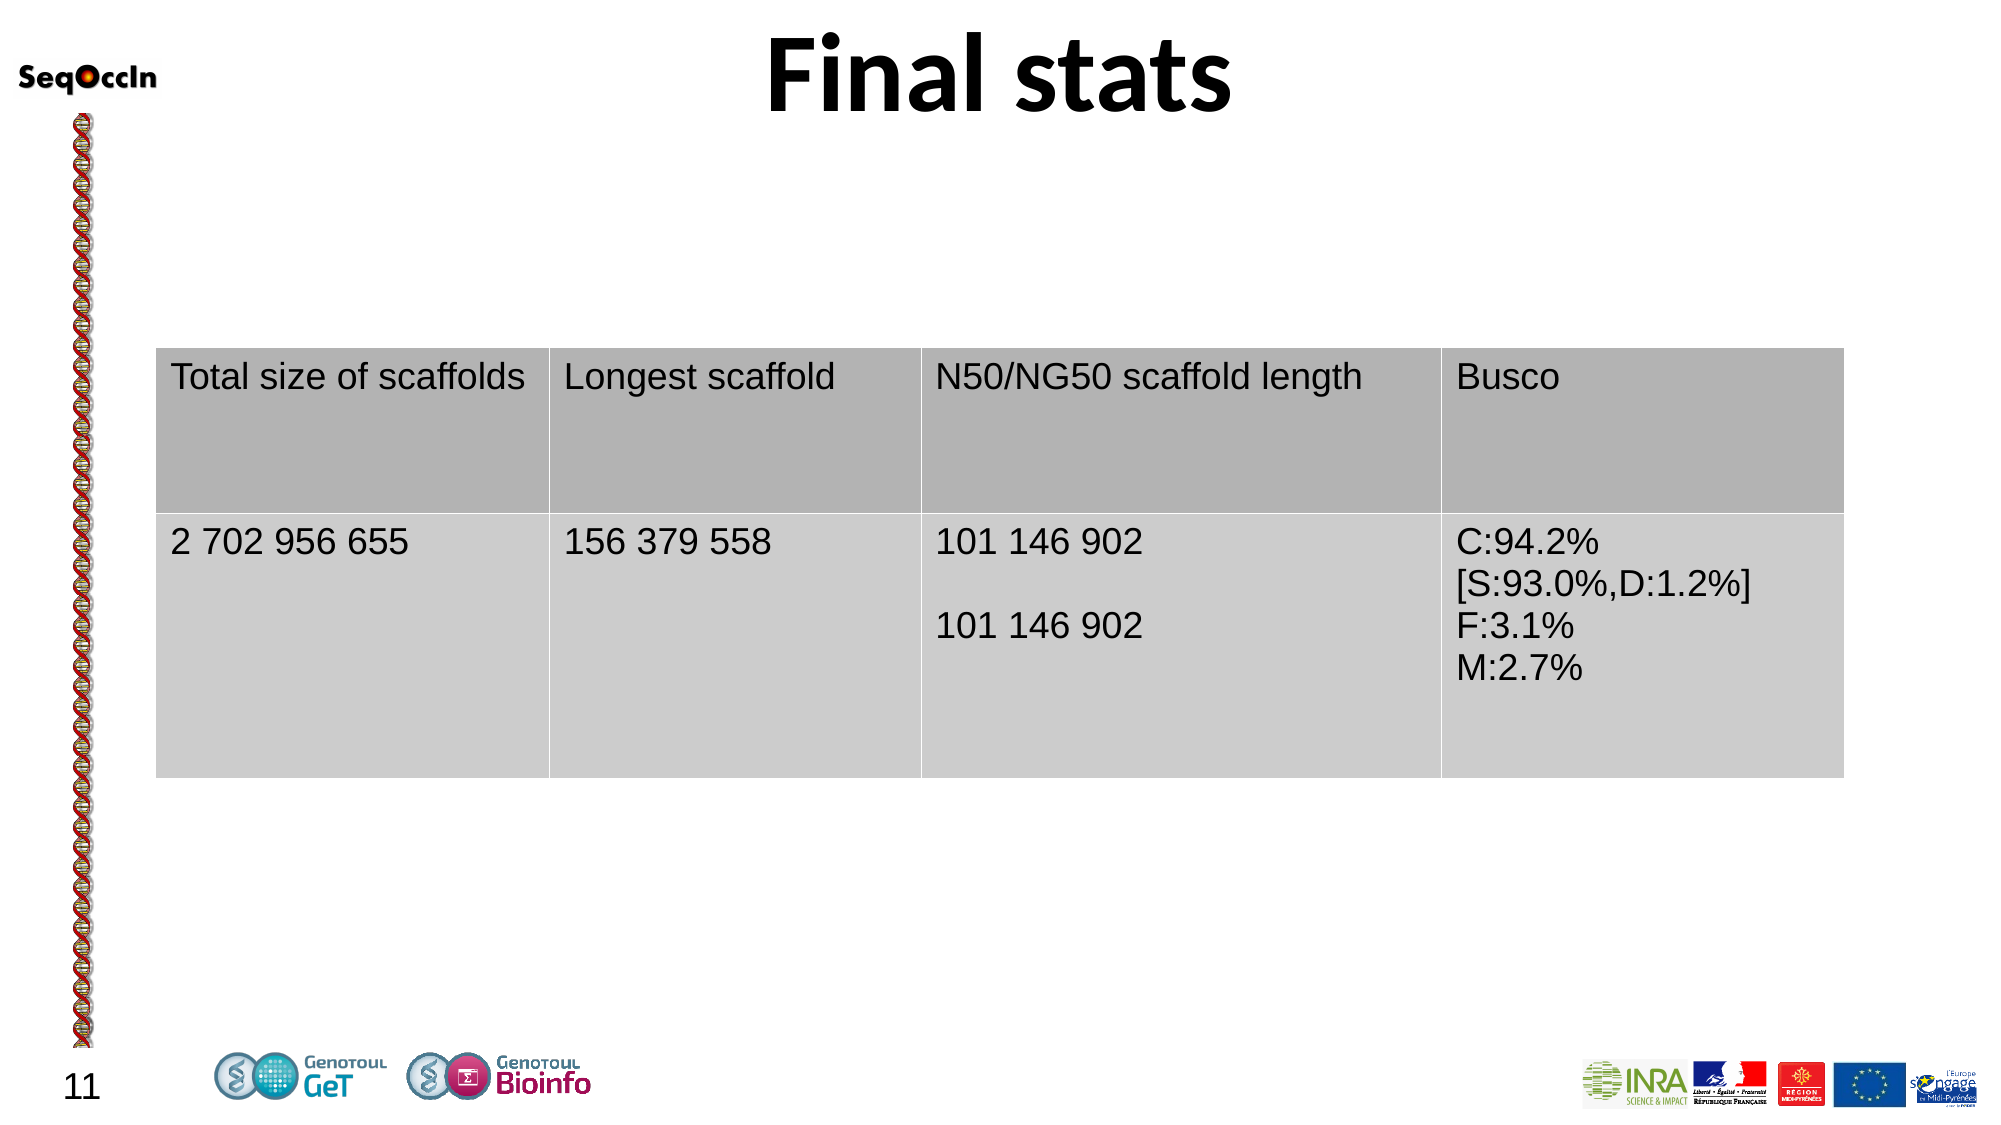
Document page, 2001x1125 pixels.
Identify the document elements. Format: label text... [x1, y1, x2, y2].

table_header Busco [1442, 348, 1844, 513]
table_cell 101 146 902 101 146 902 [922, 514, 1441, 778]
table_cell 2 702 956 655 [156, 514, 549, 778]
table_cell 156 379 558 [550, 514, 921, 778]
picture [400, 1046, 597, 1106]
picture [73, 113, 91, 1048]
picture [208, 1046, 392, 1106]
title Final stats [256, 24, 1745, 142]
table_header Total size of scaffolds [156, 348, 549, 513]
table_header Longest scaffold [550, 348, 921, 513]
picture [1778, 1062, 1825, 1106]
picture [1581, 1059, 1689, 1109]
table_header N50/NG50 scaffold length [922, 348, 1441, 513]
table_cell C:94.2%[S:93.0%,D:1.2%] F:3.1% M:2.7% [1442, 514, 1844, 778]
picture [1832, 1061, 1983, 1111]
picture [13, 58, 162, 99]
